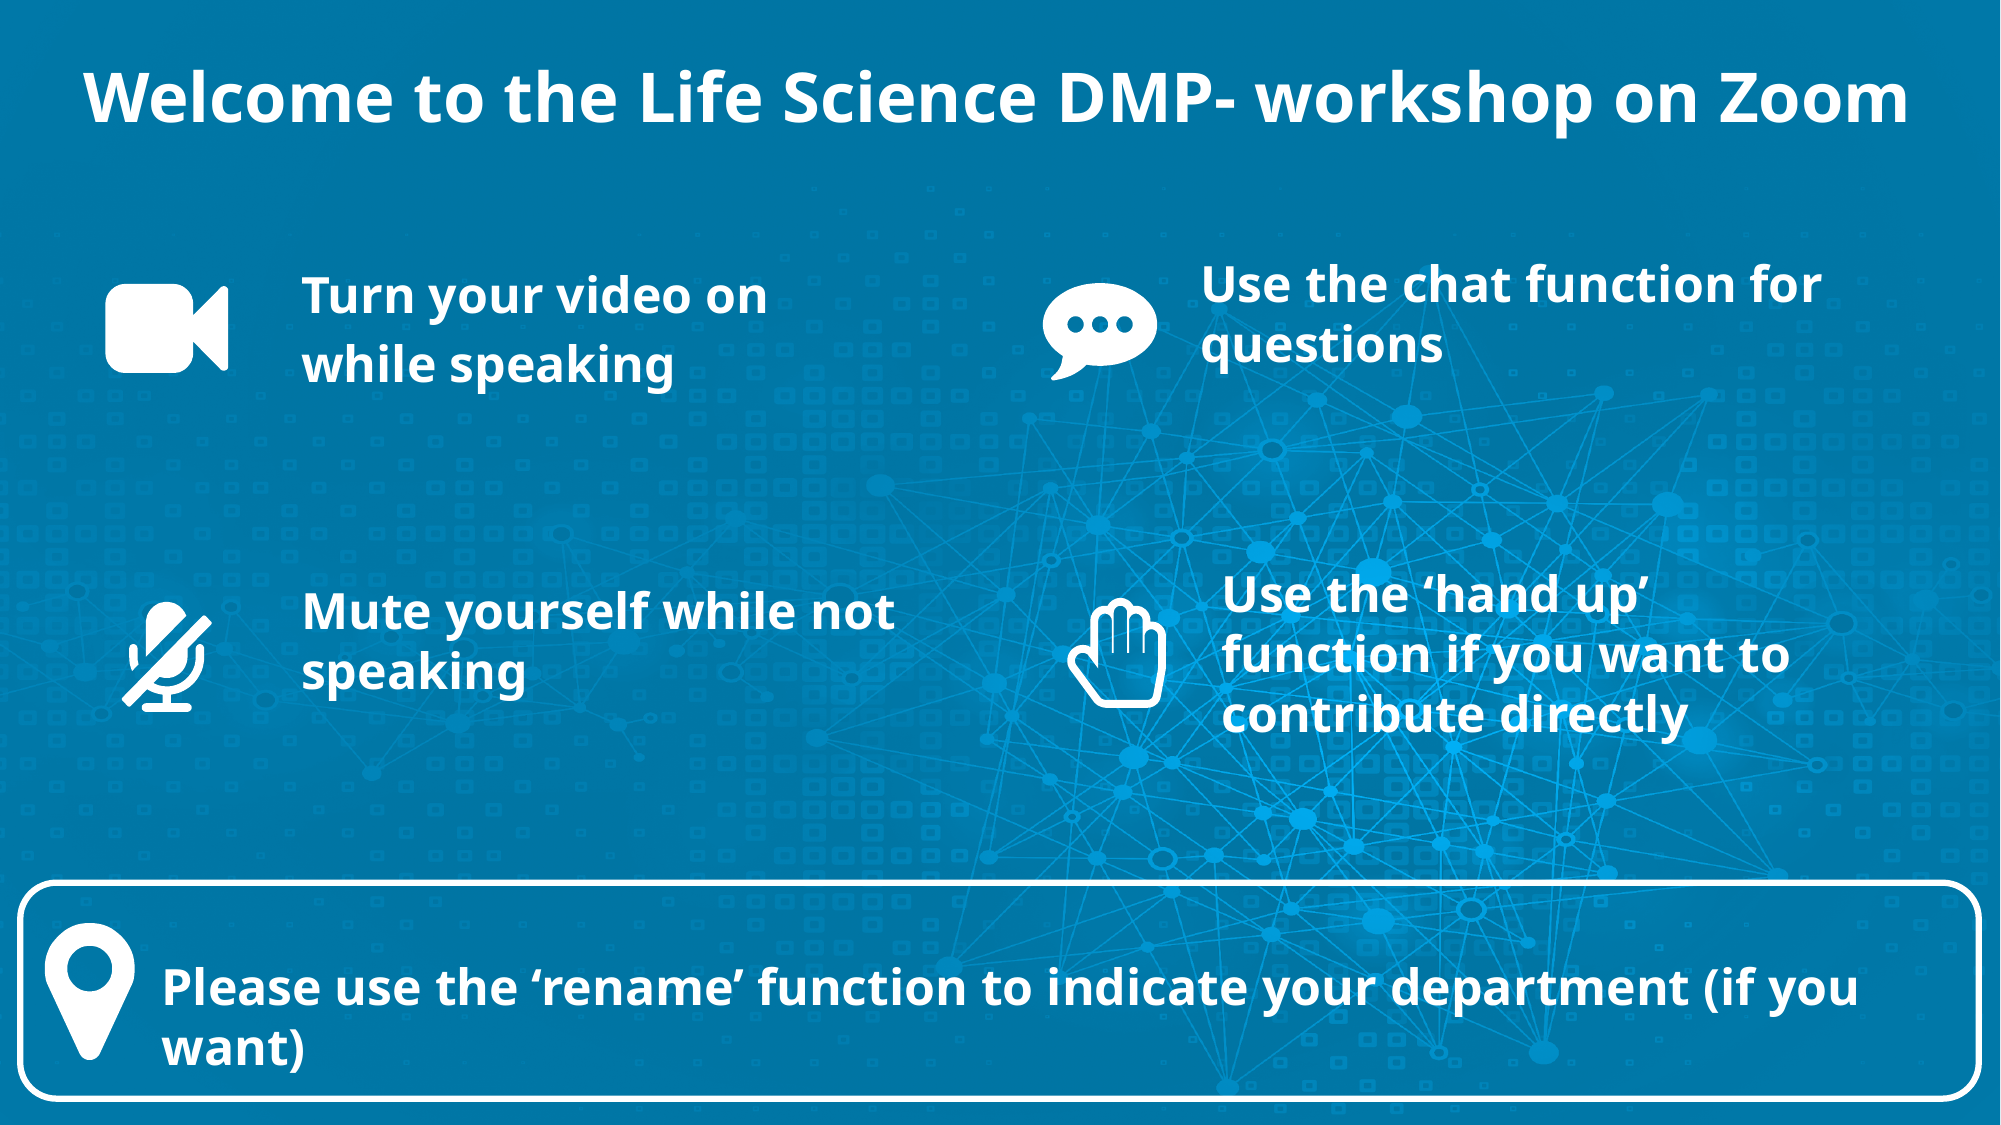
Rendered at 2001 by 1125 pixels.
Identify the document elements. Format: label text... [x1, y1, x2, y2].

text_box [145, 601, 187, 657]
text_box Use the ‘hand up’ function if you want to contribute directly [1206, 547, 1878, 825]
text_box Please use the ‘rename’ function to indicate your department (if you want) [146, 940, 1991, 1125]
text_box [129, 644, 139, 672]
text_box [44, 923, 135, 1060]
text_box Turn your video on while speaking [286, 239, 930, 424]
text_box [121, 615, 212, 712]
text_box Use the chat function for questions [1185, 237, 1857, 515]
text_box Mute yourself while not speaking [286, 564, 930, 765]
title Welcome to the Life Science DMP- workshop on Zoom [68, 38, 1960, 164]
text_box [105, 283, 229, 373]
text_box [1067, 597, 1166, 708]
text_box [1042, 283, 1158, 381]
